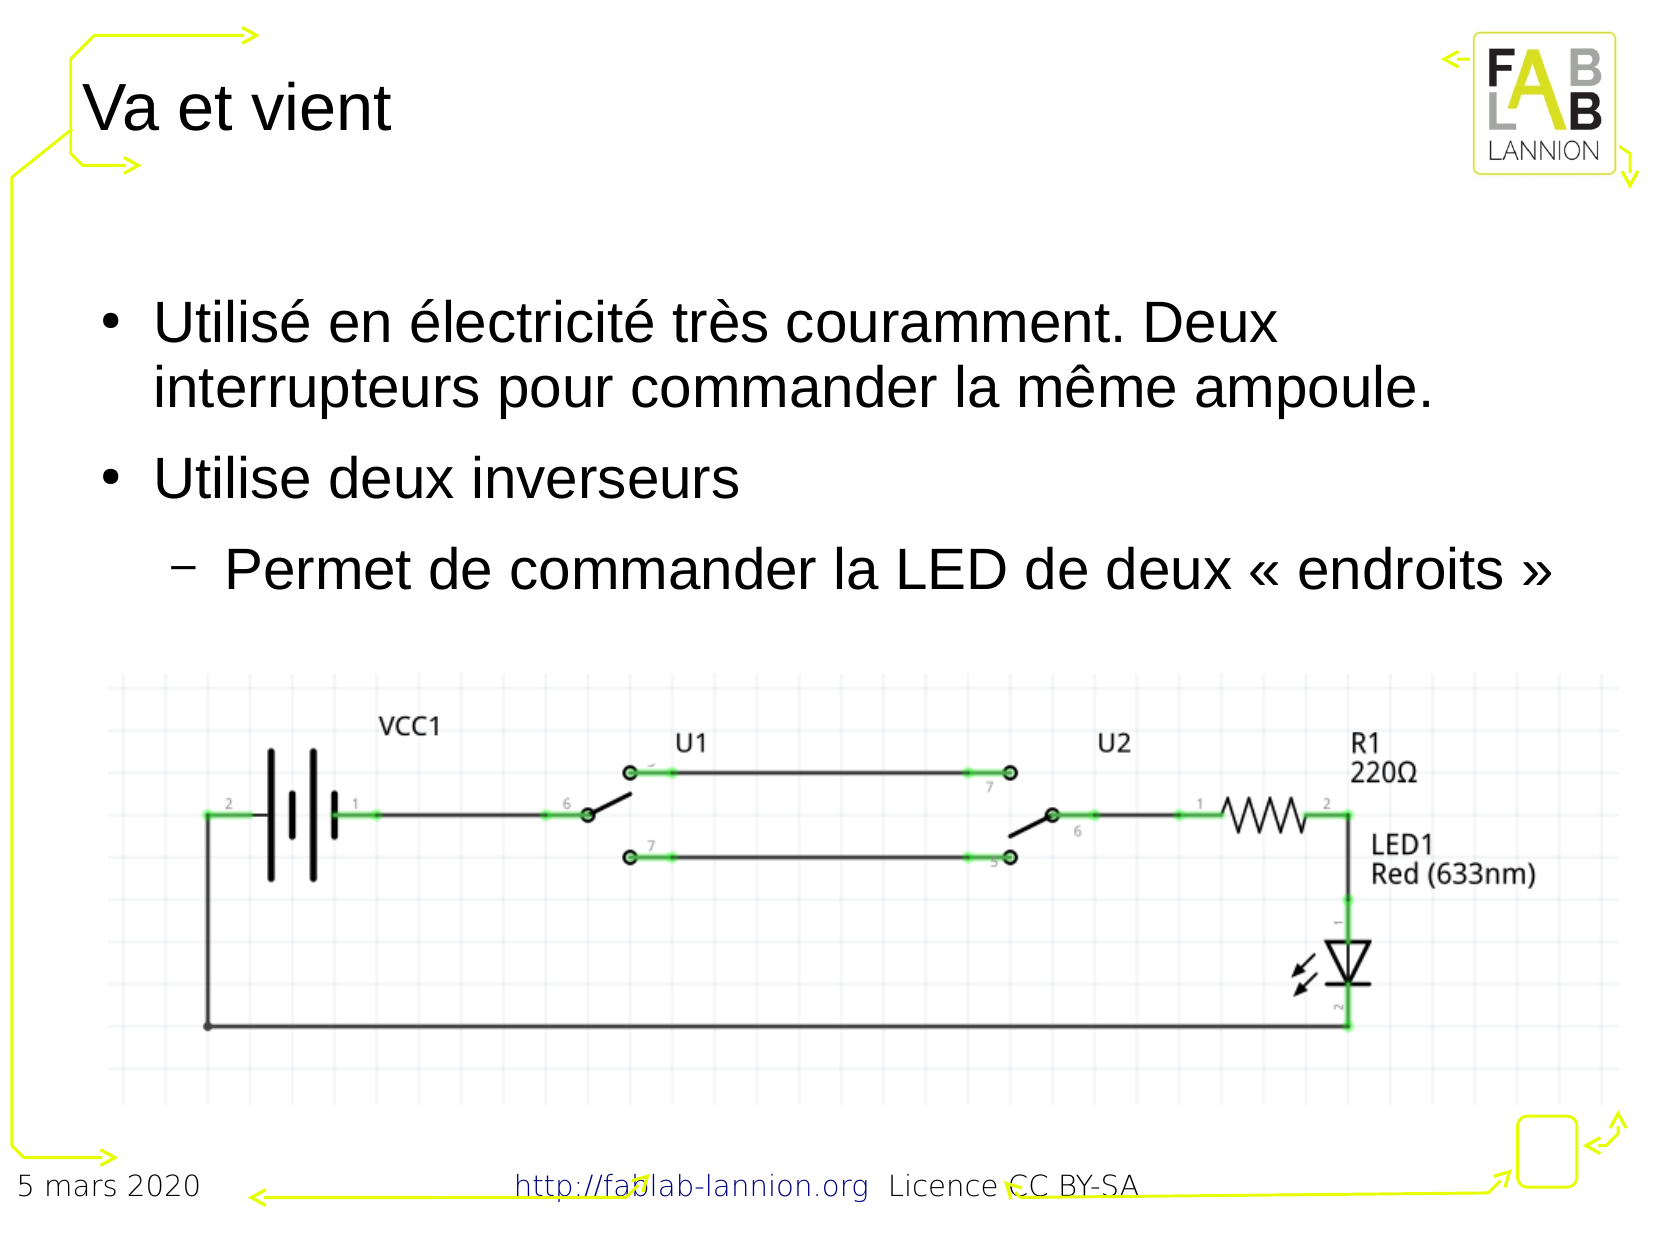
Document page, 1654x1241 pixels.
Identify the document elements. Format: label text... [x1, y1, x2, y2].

picture [1470, 29, 1619, 178]
picture [108, 673, 1619, 1105]
list Utilisé en électricité très couramment. Deux interrupteurs pour commander la même ampoule. Utilise deux inverseurs Permet de commander la LED de deux « endroits » [82, 290, 1571, 1010]
title Va et vient [82, 49, 1441, 166]
